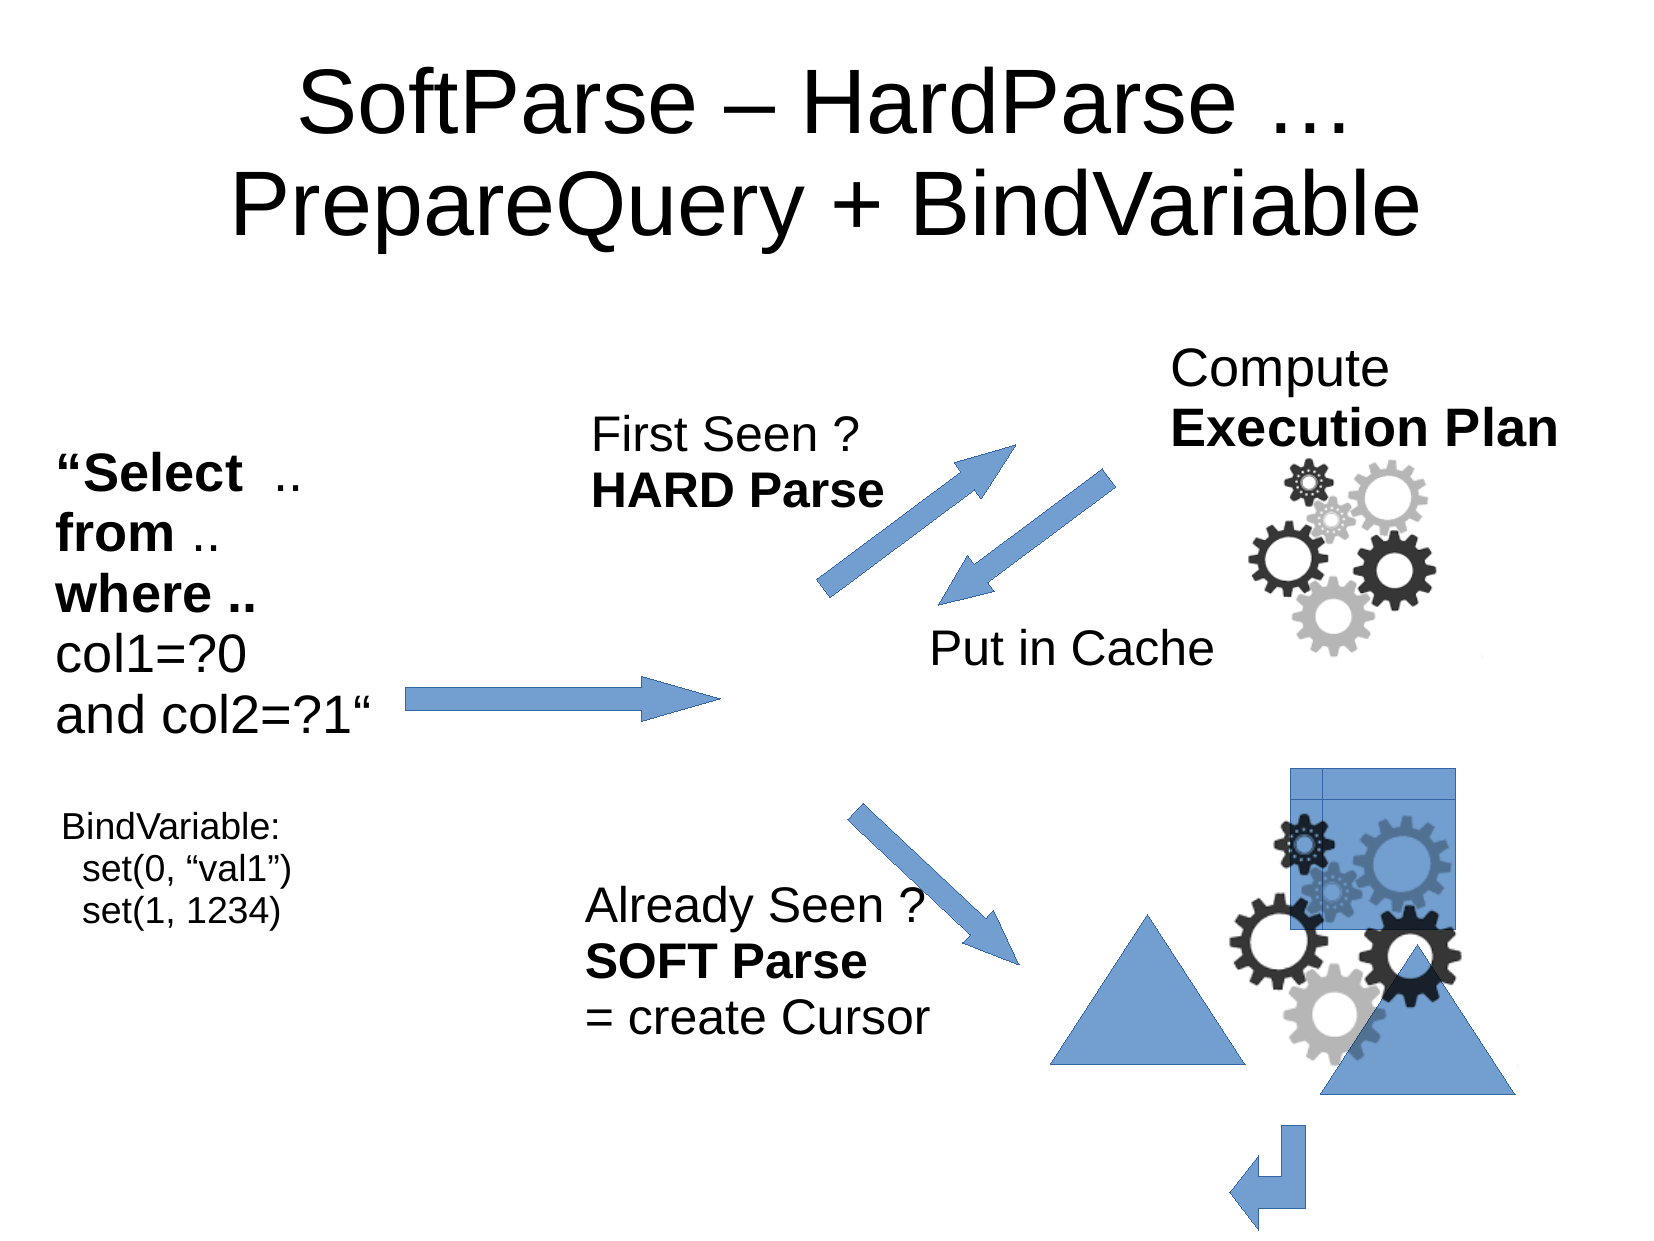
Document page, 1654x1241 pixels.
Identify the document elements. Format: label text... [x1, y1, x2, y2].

text_box Already Seen ? SOFT Parse = create Cursor [570, 870, 956, 1053]
text_box [938, 468, 1116, 606]
text_box [816, 444, 1016, 598]
text_box Put in Cache [914, 612, 1231, 684]
text_box BindVariable: set(0, “val1”) set(1, 1234) [46, 797, 308, 939]
title SoftParse – HardParse … PrepareQuery + BindVariable [82, 49, 1571, 257]
picture [1200, 496, 1486, 697]
picture [1170, 764, 1523, 1117]
text_box First Seen ? HARD Parse [576, 398, 901, 526]
text_box [1050, 914, 1170, 1065]
text_box “Select .. from .. where .. col1=?0 and col2=?1“ [41, 435, 406, 753]
text_box [405, 676, 721, 722]
text_box [956, 890, 1020, 965]
text_box [847, 803, 935, 870]
text_box Compute Execution Plan [1155, 330, 1576, 496]
text_box [1229, 1125, 1306, 1231]
